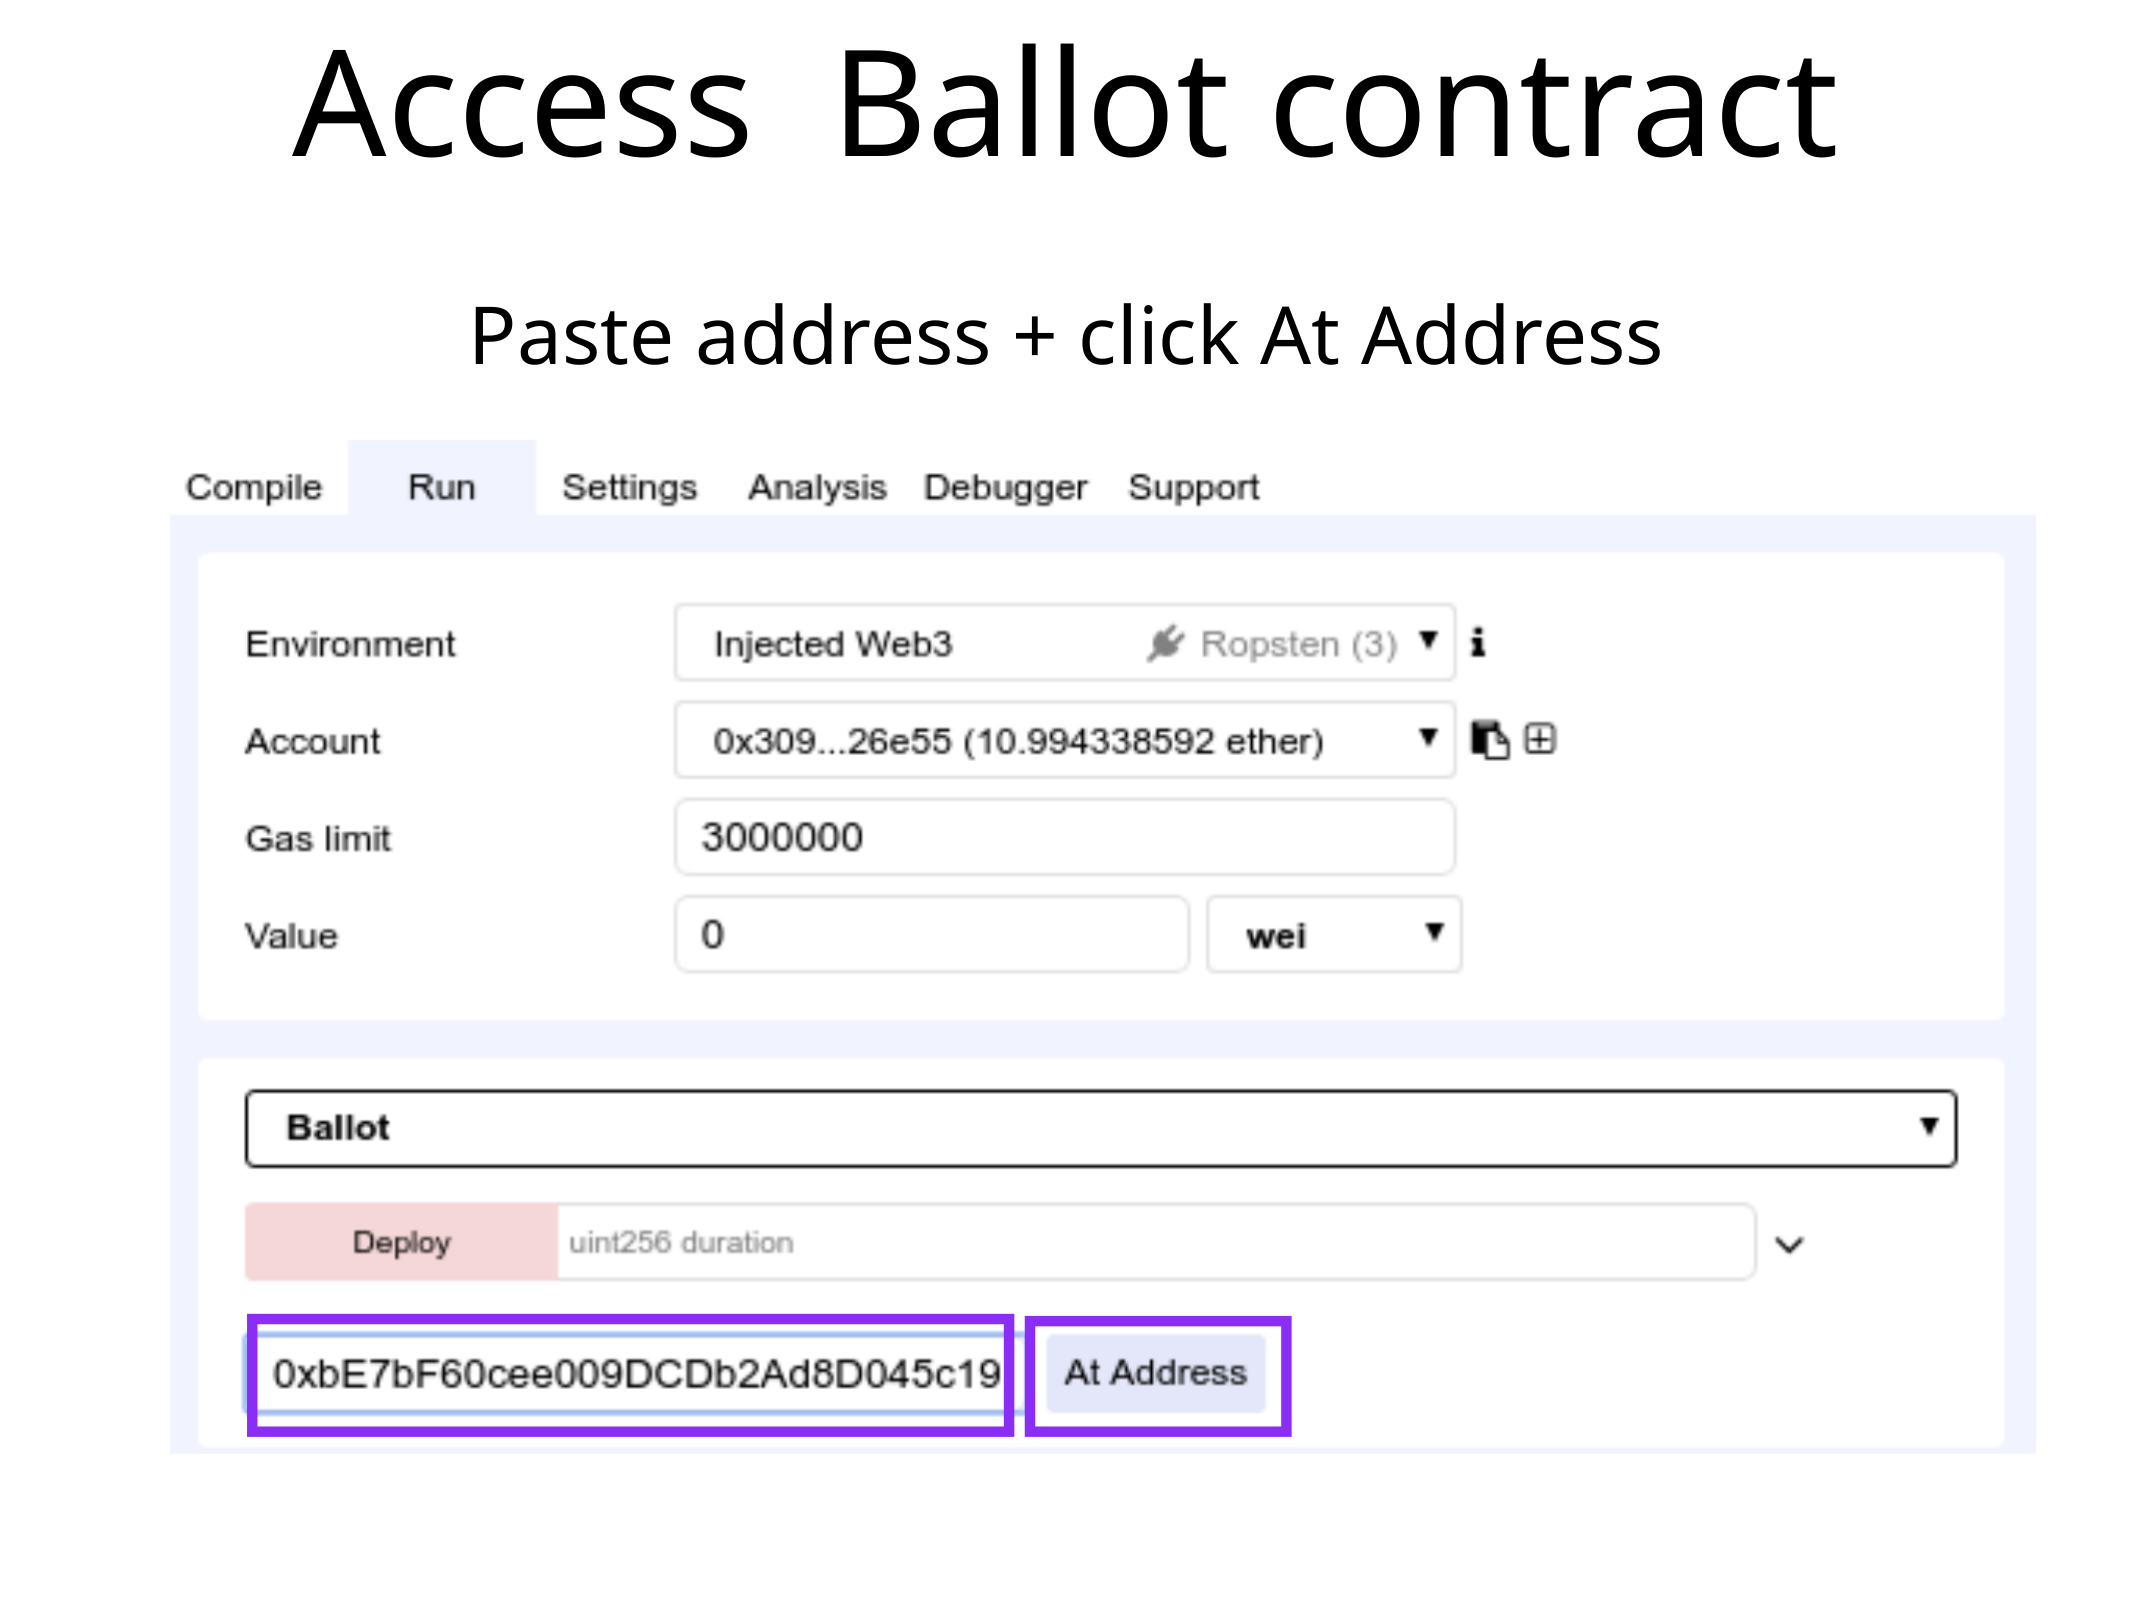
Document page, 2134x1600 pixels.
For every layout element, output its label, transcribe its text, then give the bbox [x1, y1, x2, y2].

subtitle Paste address + click At Address ( when dependencies.js is the active file ) [112, 277, 2021, 421]
title Access Ballot contract [69, 1, 2064, 196]
picture [99, 421, 2109, 1487]
